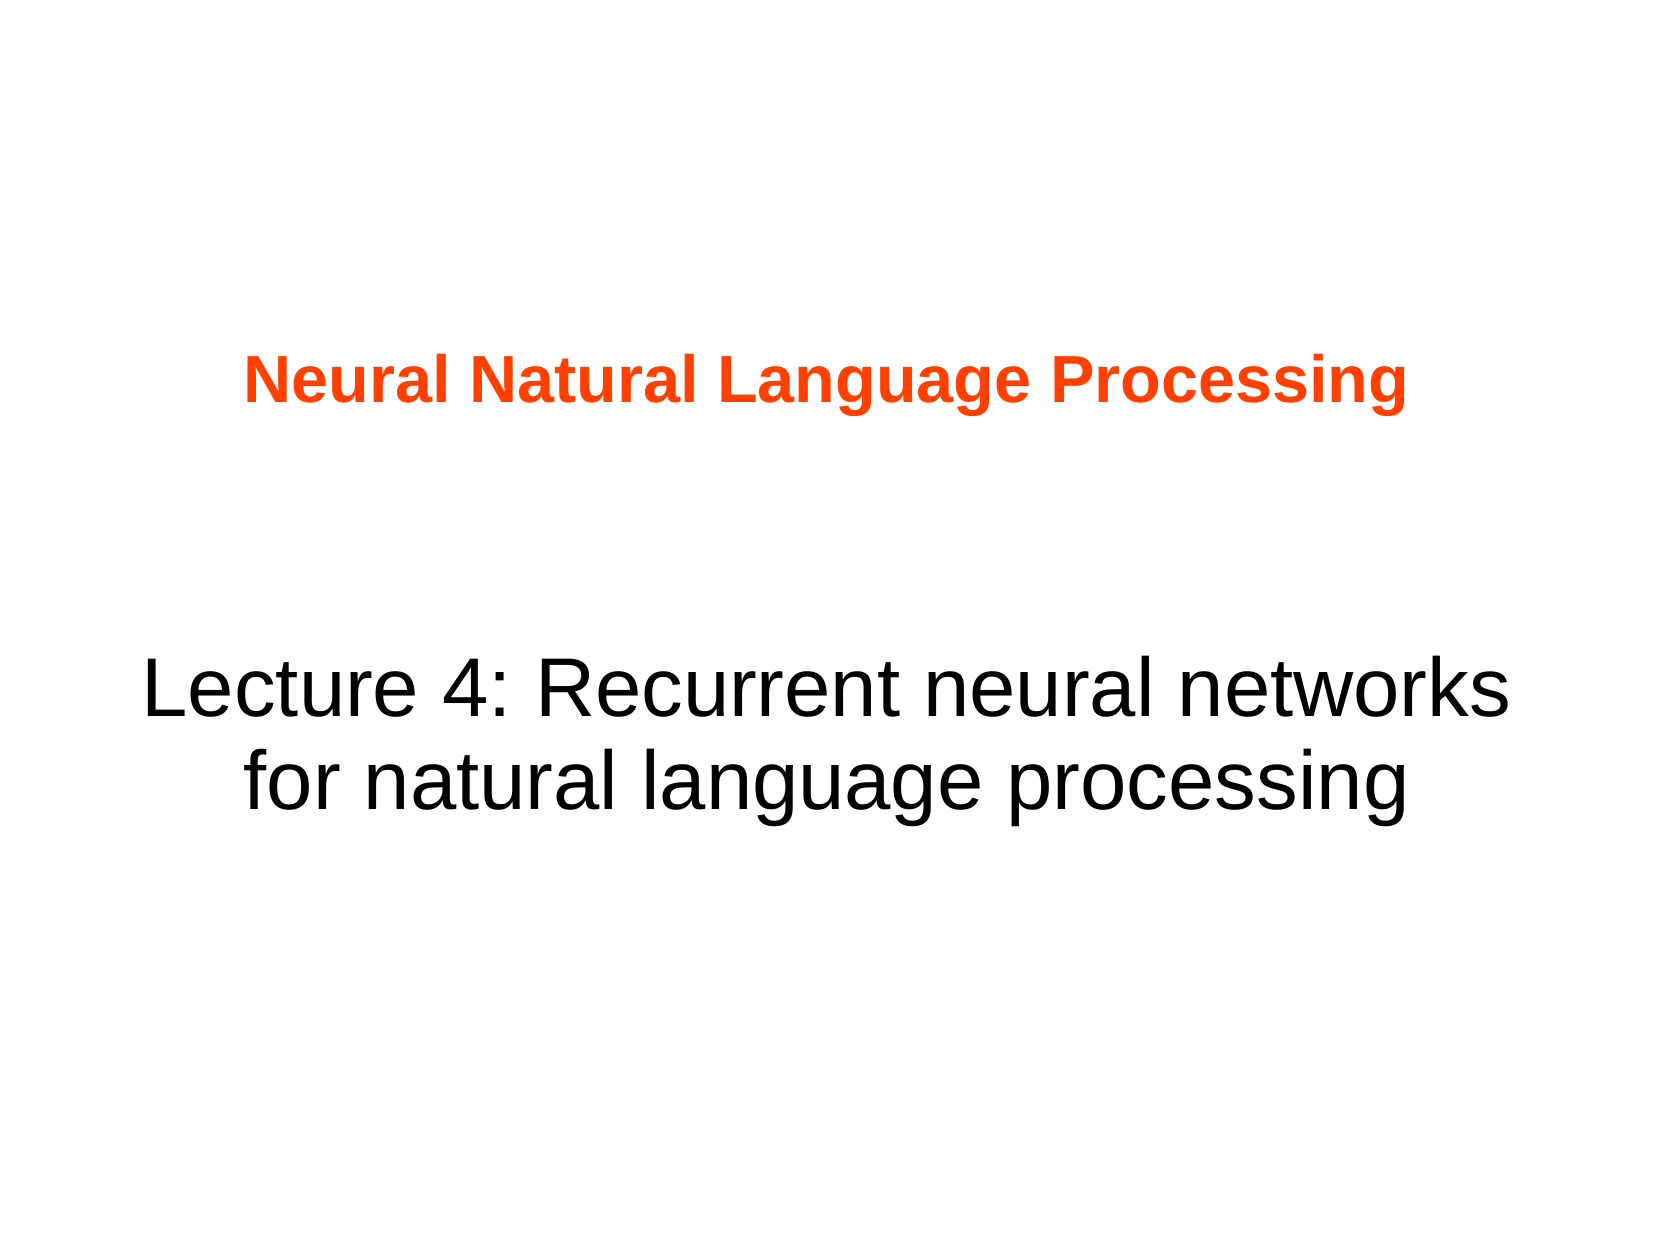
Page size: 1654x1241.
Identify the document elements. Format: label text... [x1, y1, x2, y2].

subtitle Neural Natural Language Processing Lecture 4: Recurrent neural networks for natural language processing [82, 50, 1571, 1049]
